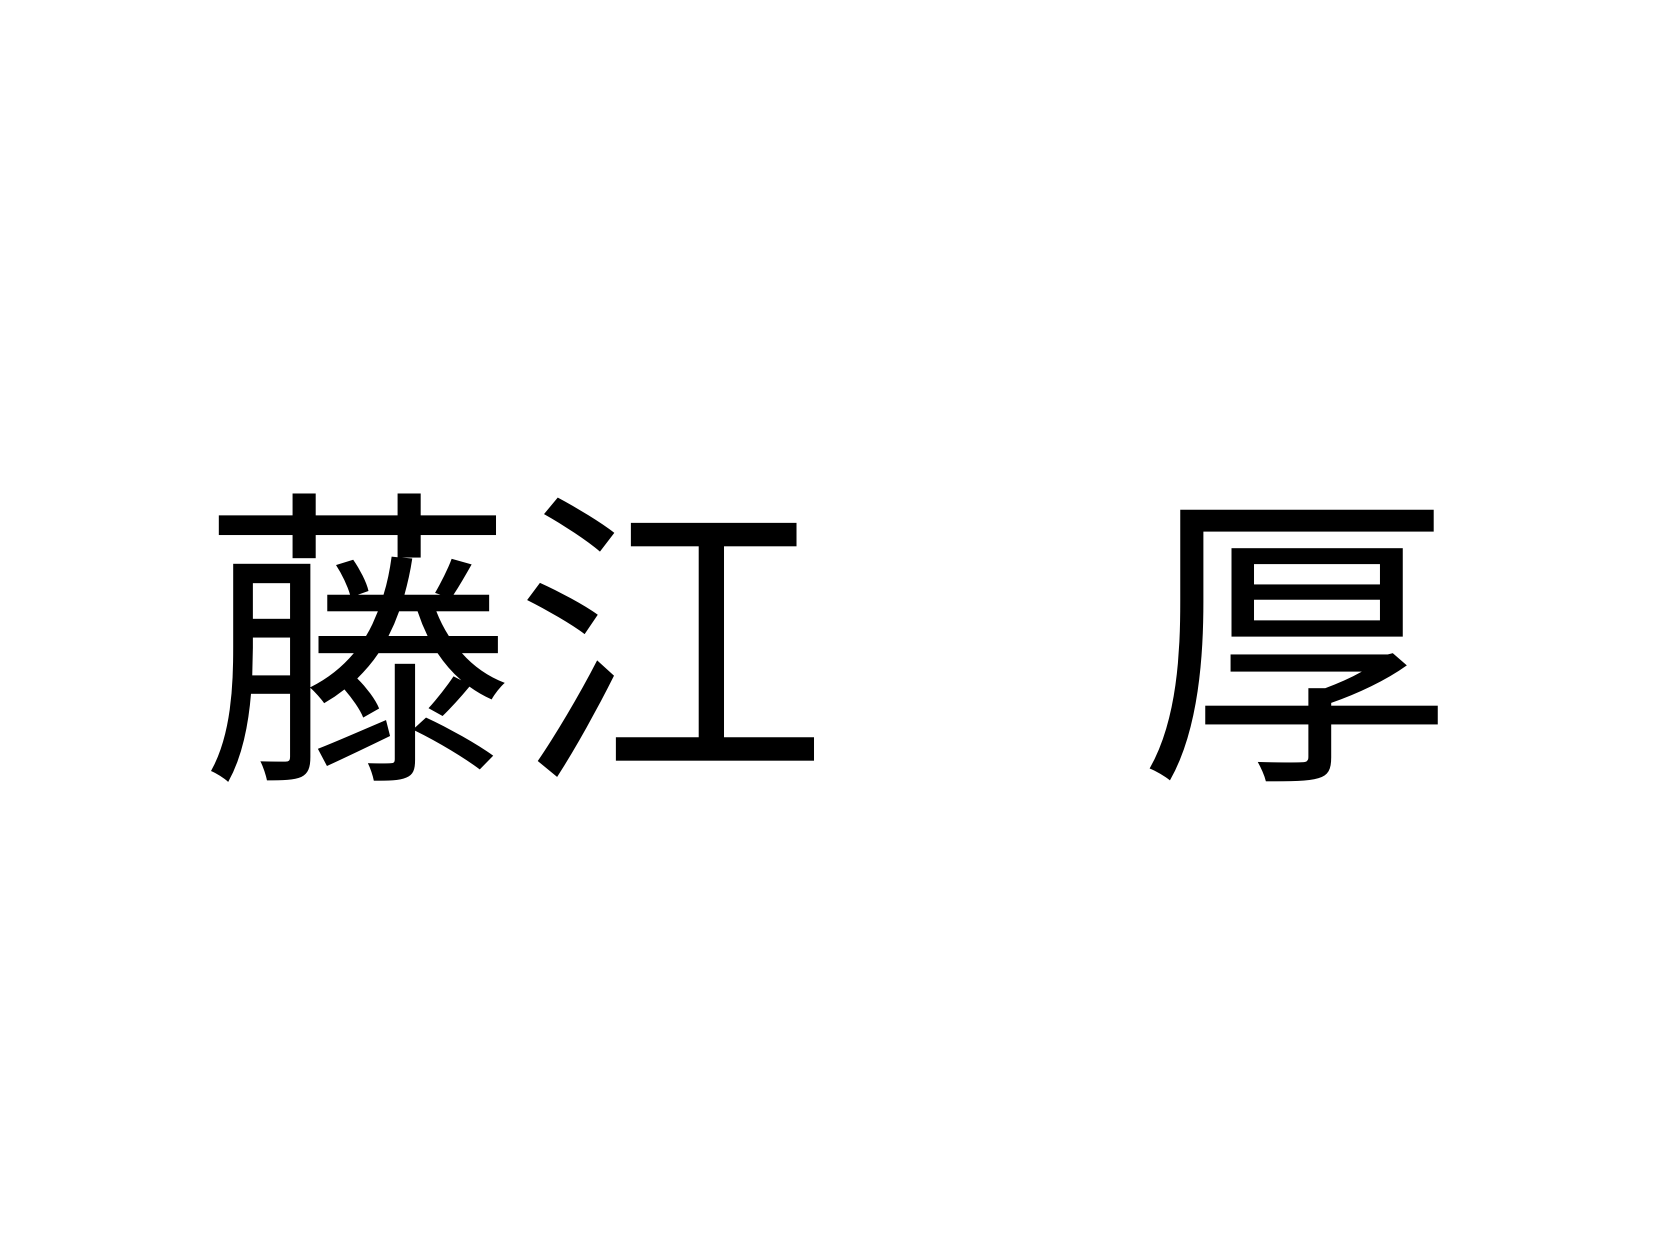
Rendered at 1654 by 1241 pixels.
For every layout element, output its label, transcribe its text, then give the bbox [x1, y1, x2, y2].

title 藤江 厚 [82, 385, 1571, 855]
